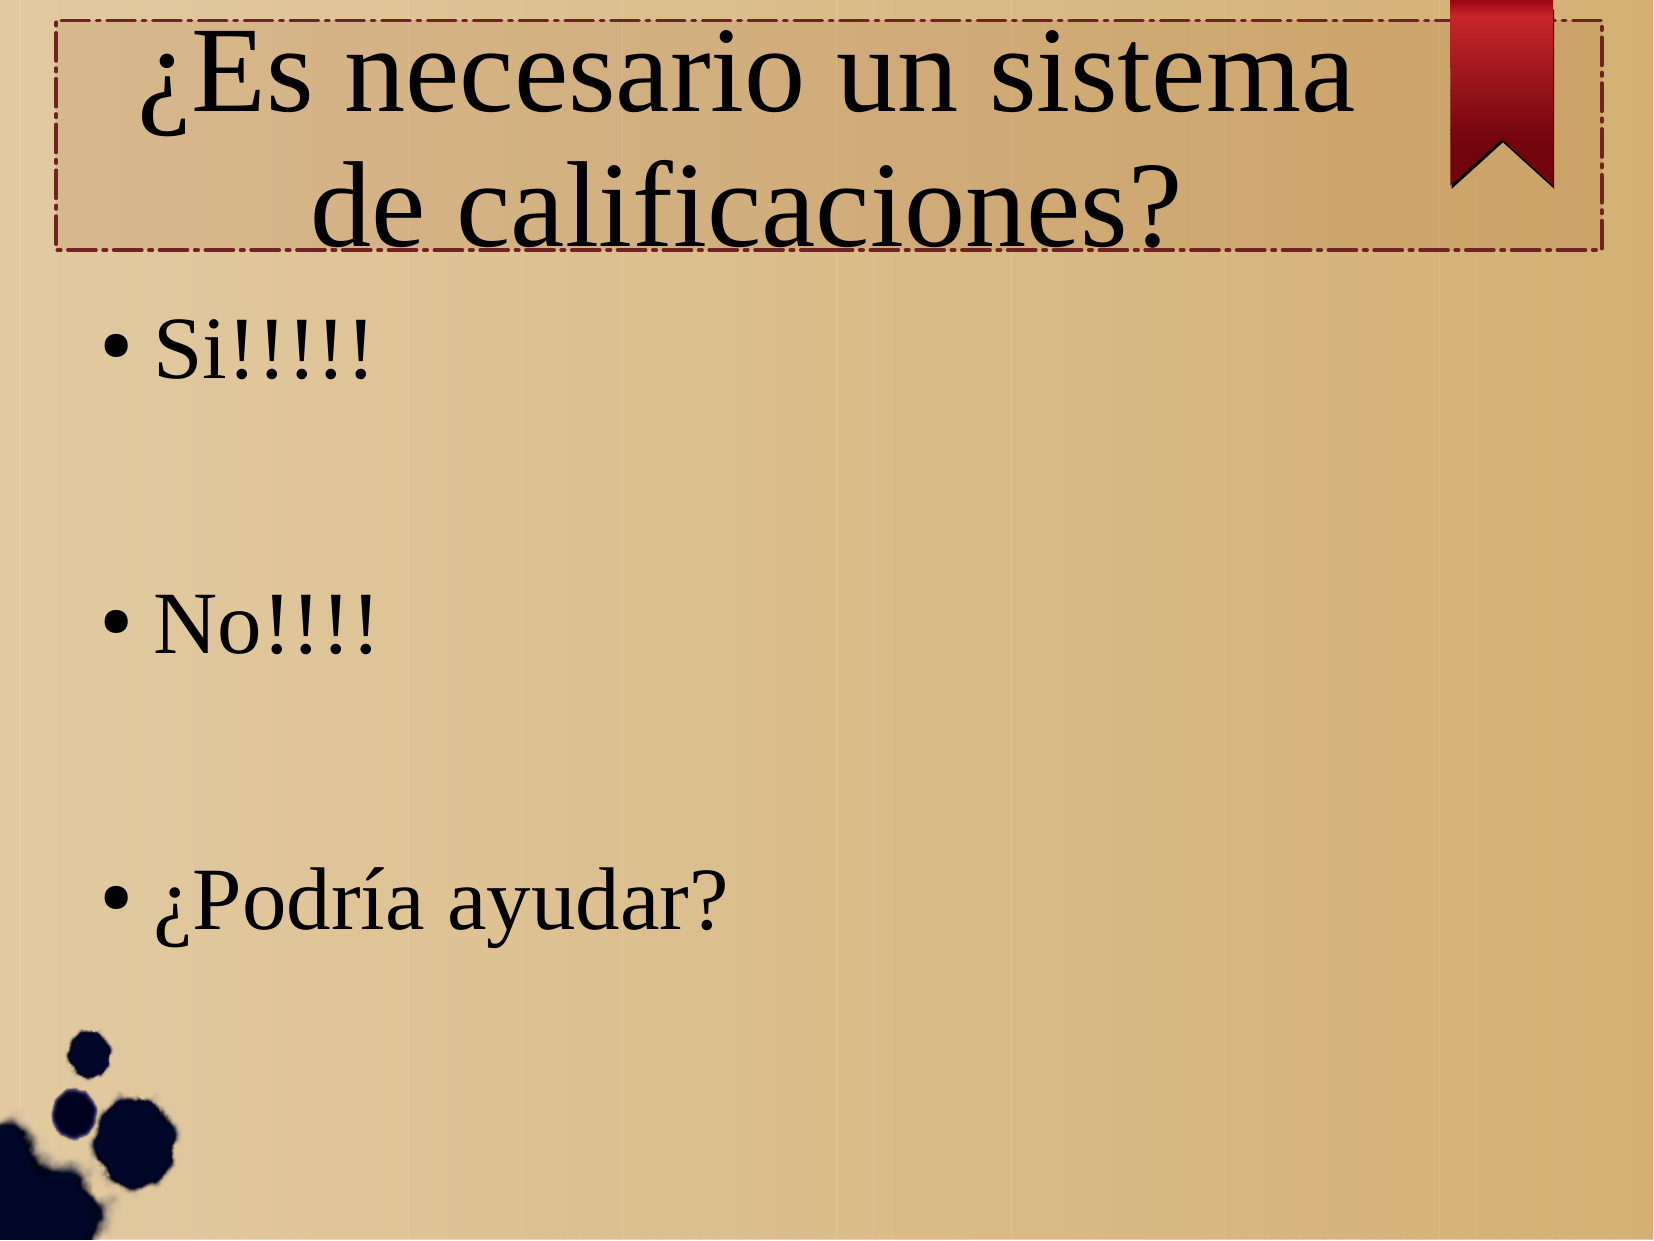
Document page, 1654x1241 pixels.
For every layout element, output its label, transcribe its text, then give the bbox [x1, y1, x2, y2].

list Si!!!!! No!!!! ¿Podría ayudar? [82, 299, 1571, 1019]
title ¿Es necesario un sistema de calificaciones? [82, 2, 1412, 274]
